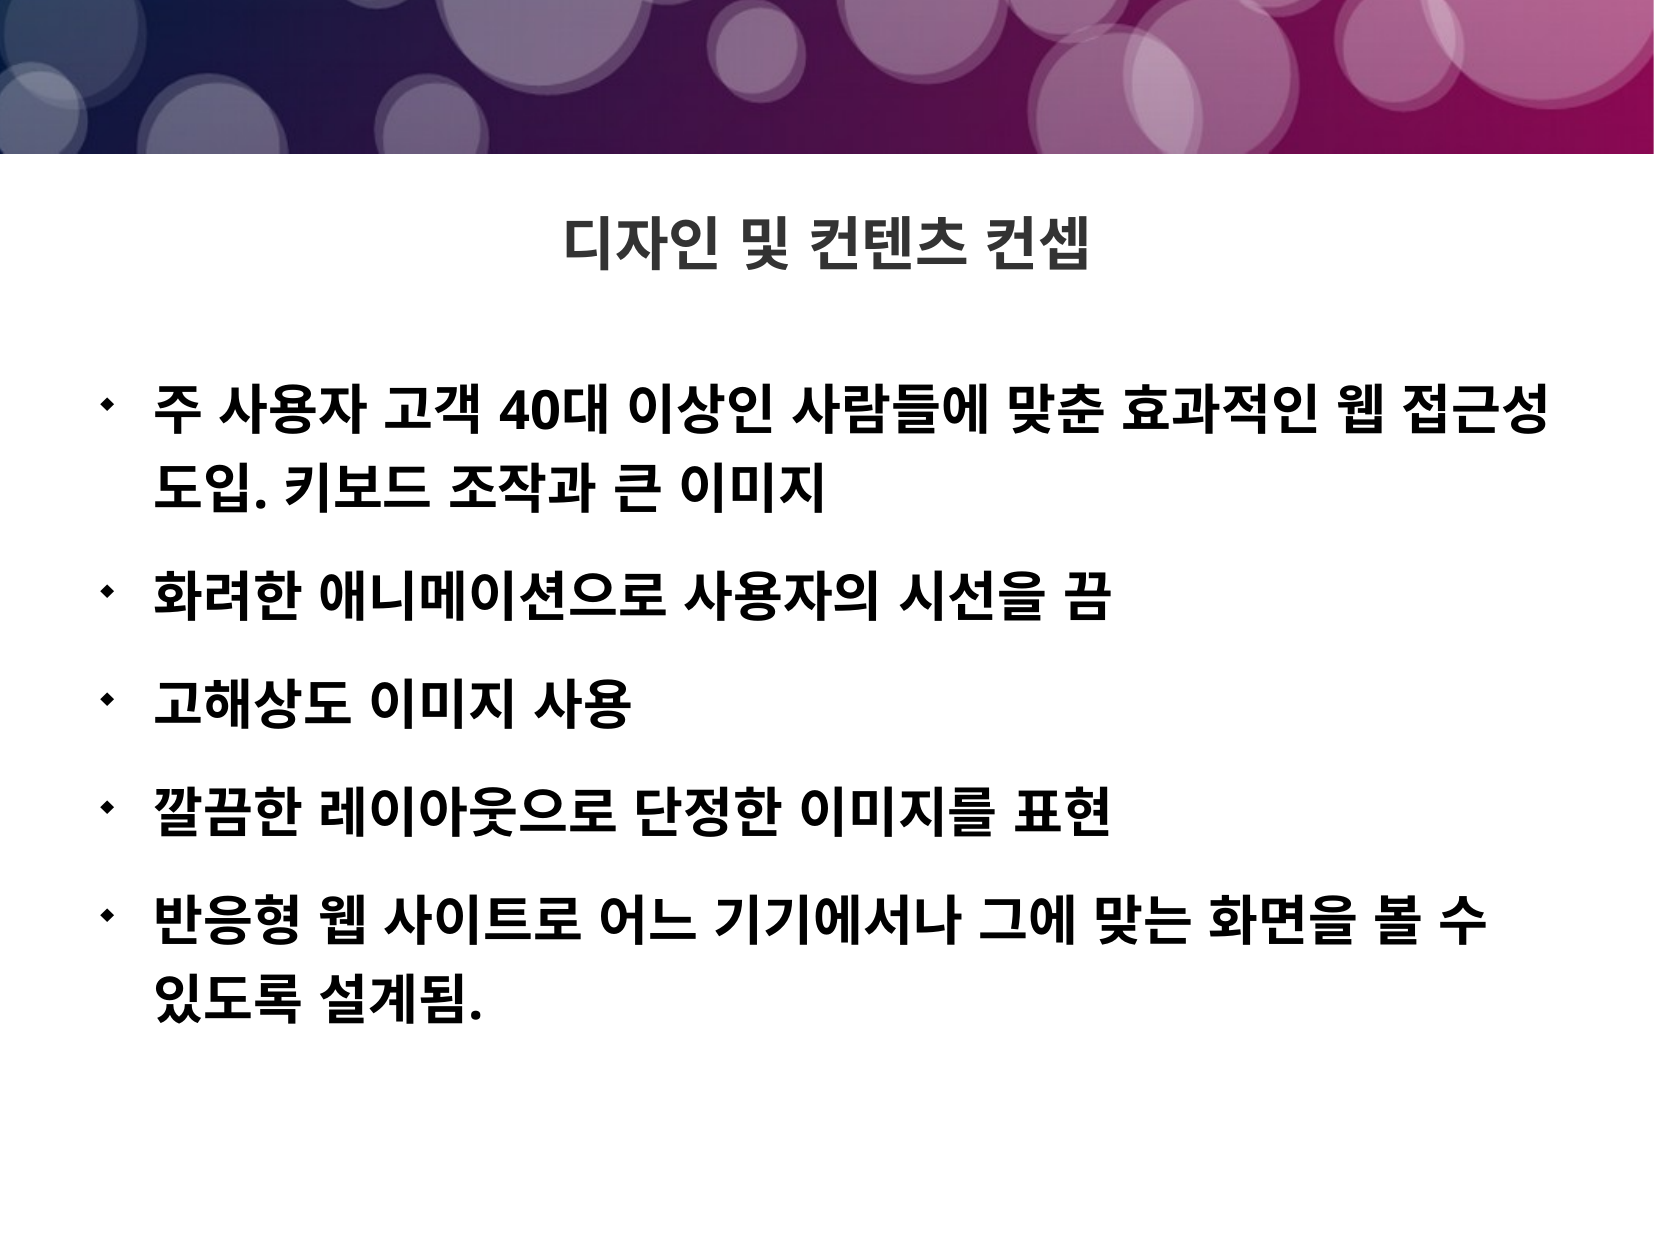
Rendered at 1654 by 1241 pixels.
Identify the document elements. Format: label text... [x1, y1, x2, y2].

title 디자인 및 컨텐츠 컨셉 [82, 159, 1571, 331]
list 주 사용자 고객 40대 이상인 사람들에 맞춘 효과적인 웹 접근성 도입. 키보드 조작과 큰 이미지 화려한 애니메이션으로 사용자의 시선을 끔 고해상도 이미지 사용 깔끔한 레이아웃으로 단정한 이미지를 표현 반응형 웹 사이트로 어느 기기에서나 그에 맞는 화면을 볼 수 있도록 설계됨. [82, 366, 1571, 1087]
picture [0, 0, 1654, 154]
